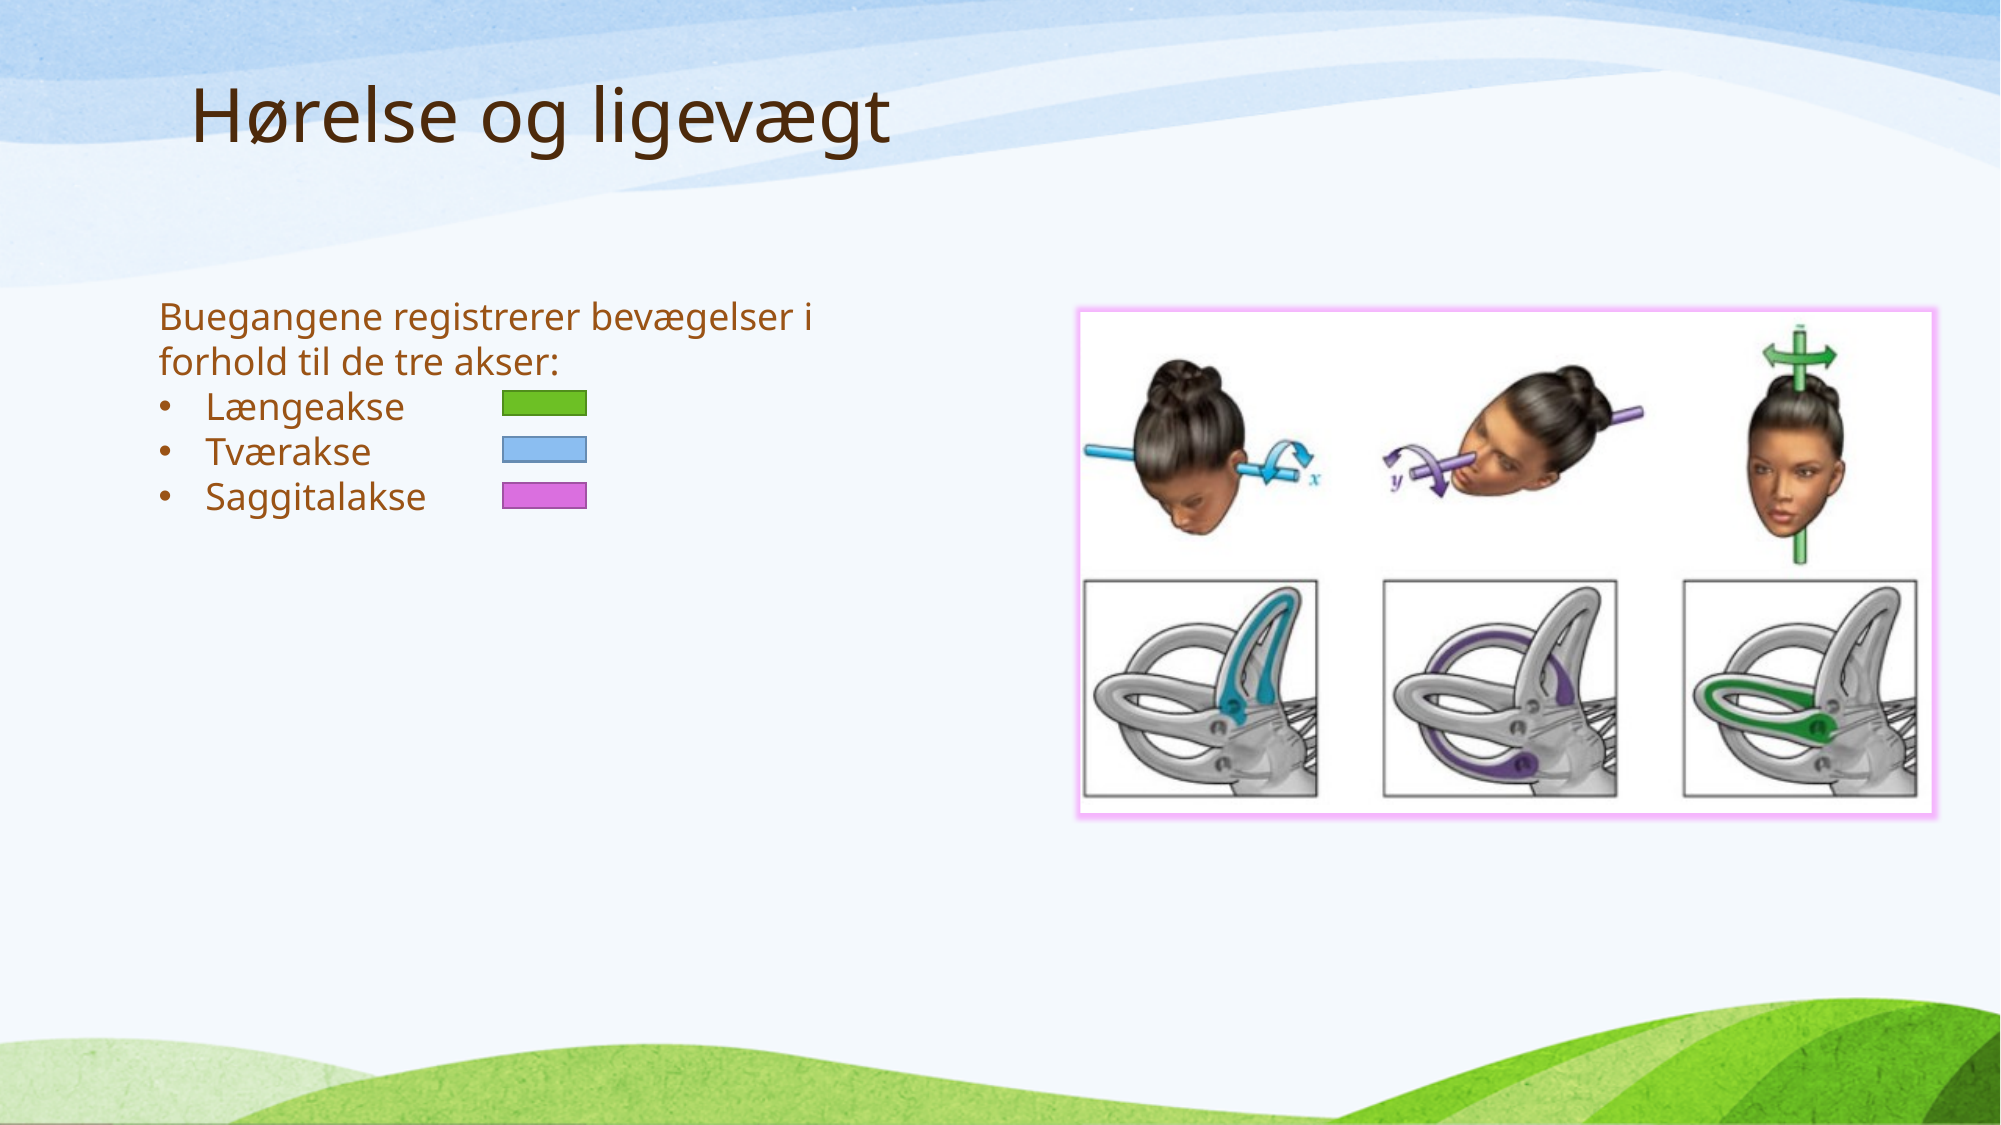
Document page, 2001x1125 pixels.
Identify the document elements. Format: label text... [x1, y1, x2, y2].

text_box [502, 391, 586, 416]
text_box [502, 437, 586, 462]
text_box [502, 483, 586, 508]
picture [0, 0, 2001, 1125]
title Hørelse og ligevægt [174, 50, 1825, 167]
text_box Buegangene registrerer bevægelser i forhold til de tre akser: Længeakse Tværakse Saggitalakse [143, 285, 945, 661]
